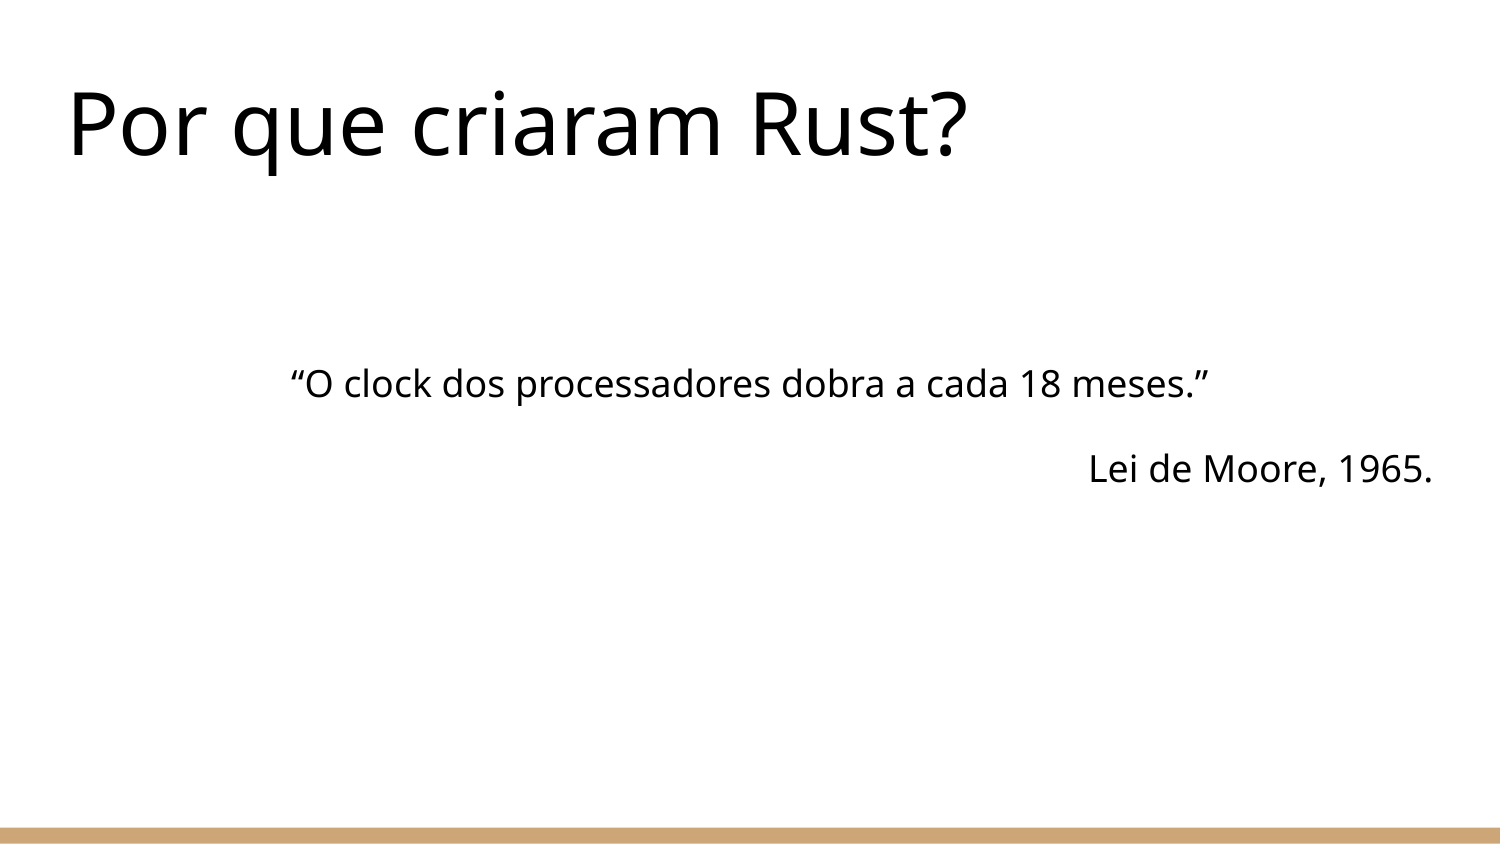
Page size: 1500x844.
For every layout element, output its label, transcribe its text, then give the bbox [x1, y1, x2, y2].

title Por que criaram Rust? [51, 51, 1449, 189]
list “O clock dos processadores dobra a cada 18 meses.” Lei de Moore, 1965. [51, 338, 1449, 660]
